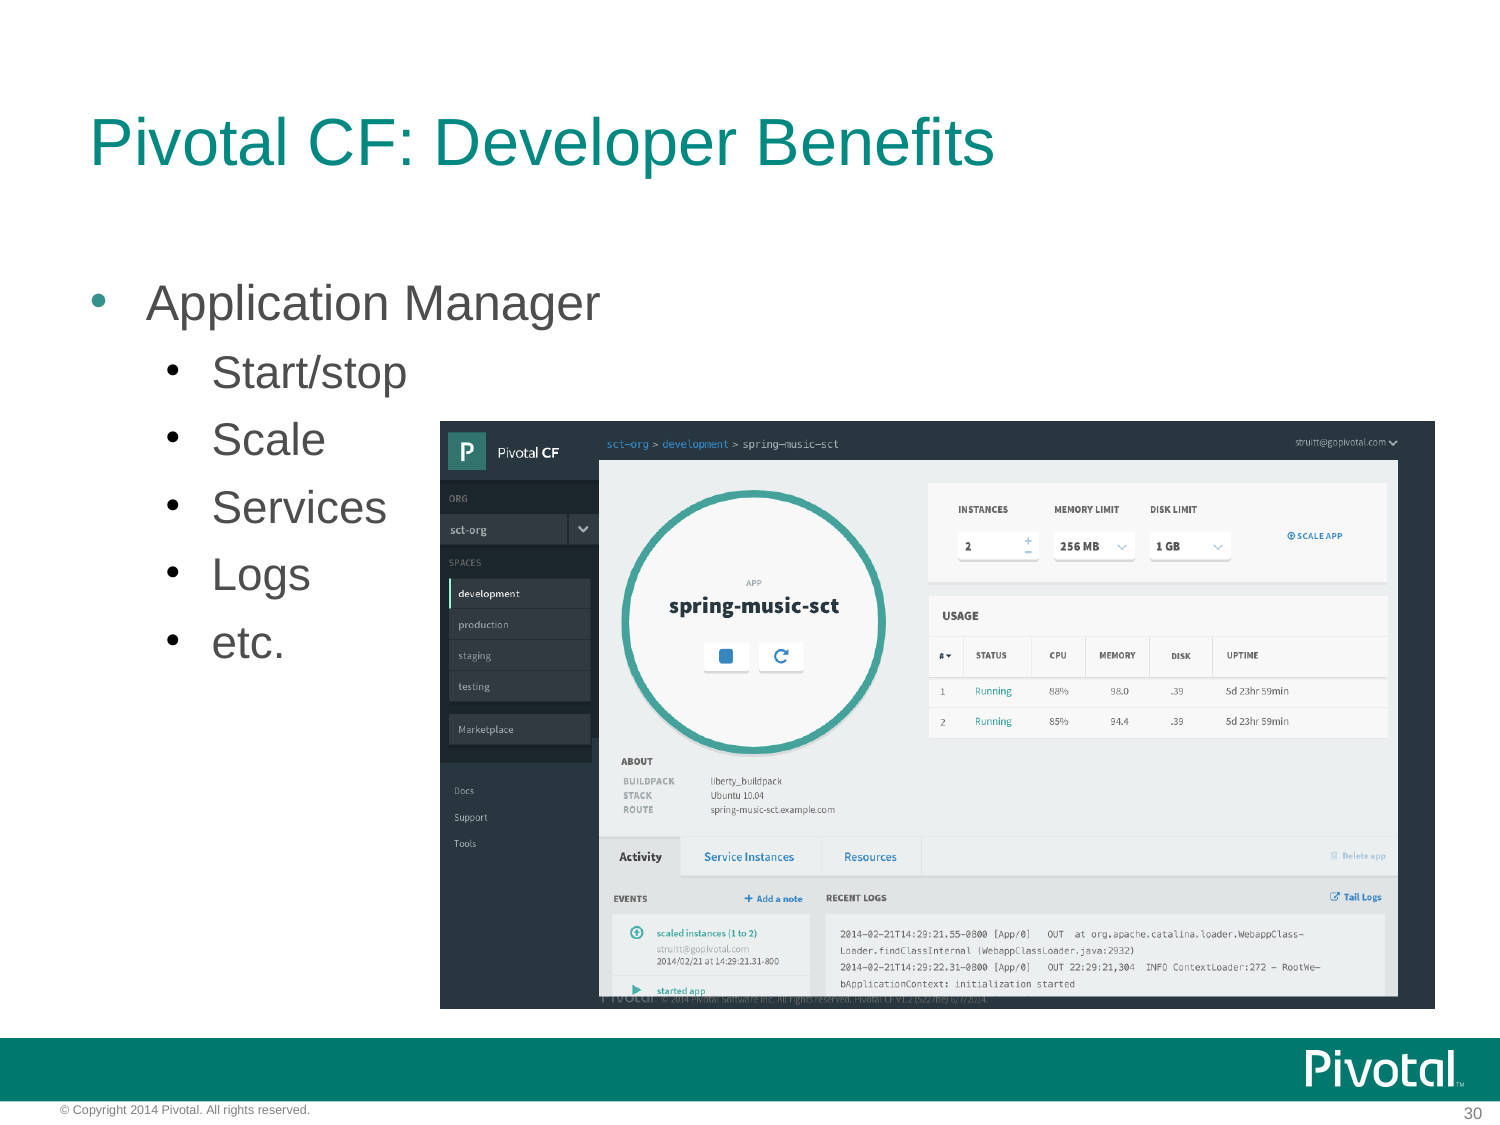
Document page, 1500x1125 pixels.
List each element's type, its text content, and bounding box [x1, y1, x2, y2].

title Pivotal CF: Developer Benefits [75, 45, 1426, 233]
picture [1306, 1050, 1464, 1087]
picture [440, 421, 1435, 1009]
text_box Application Manager Start/stop Scale Services Logs etc. [75, 262, 1426, 1005]
